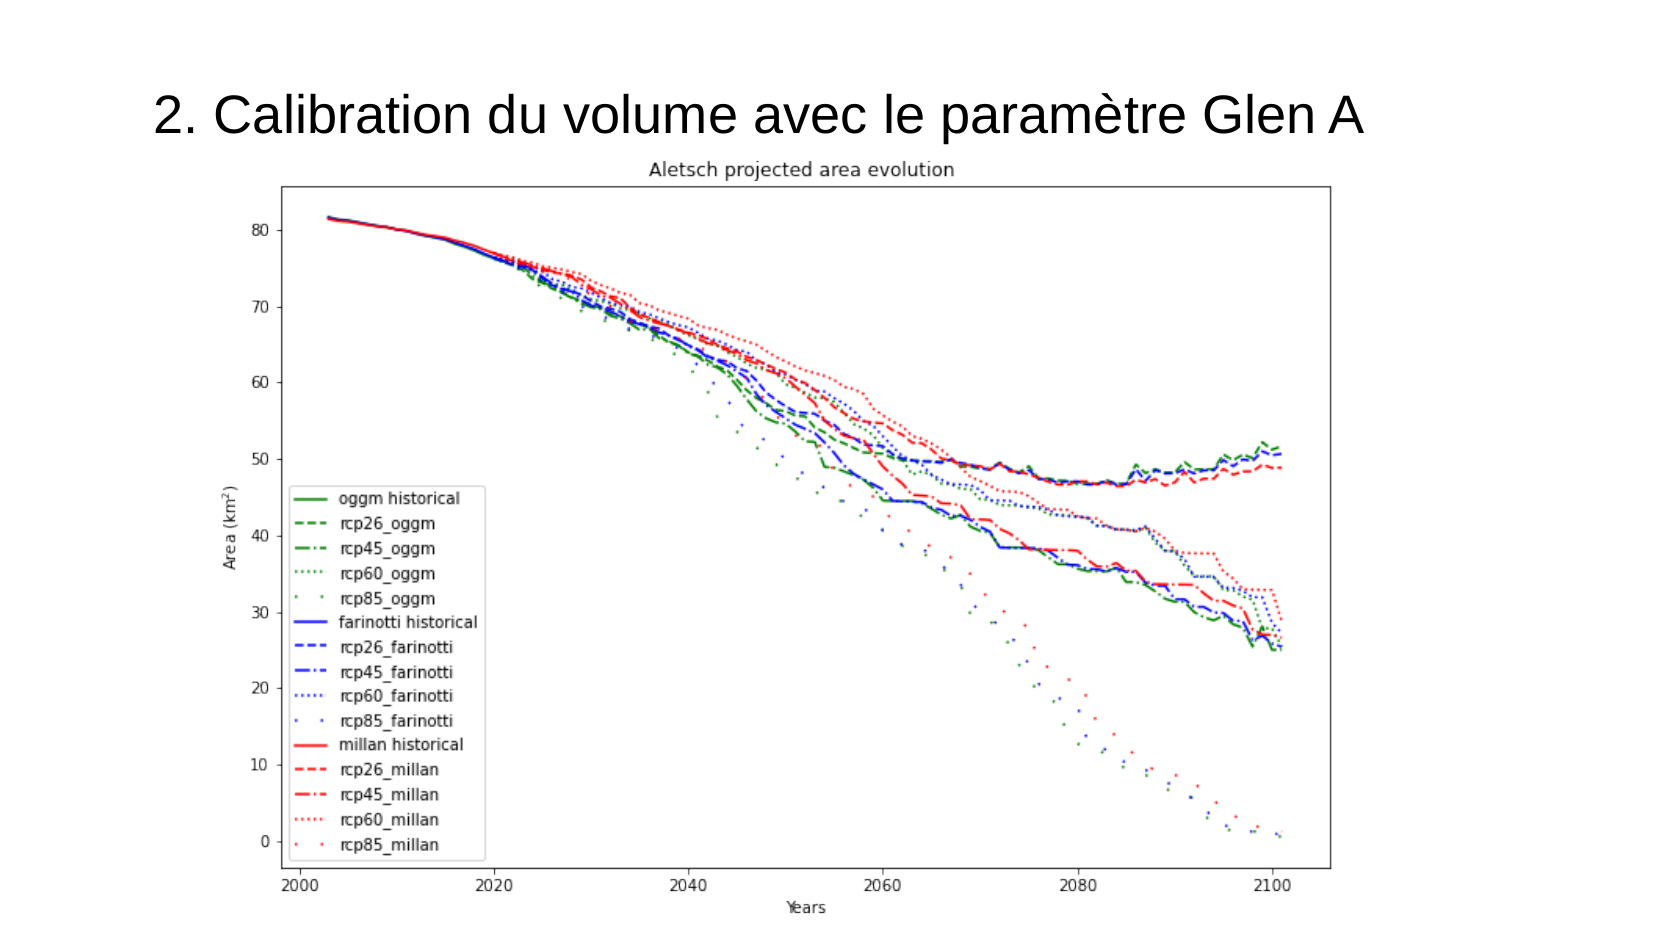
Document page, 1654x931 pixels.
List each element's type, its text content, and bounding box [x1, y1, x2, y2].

picture [112, 78, 1465, 931]
title 2. Calibration du volume avec le paramètre Glen A [82, 37, 1571, 193]
